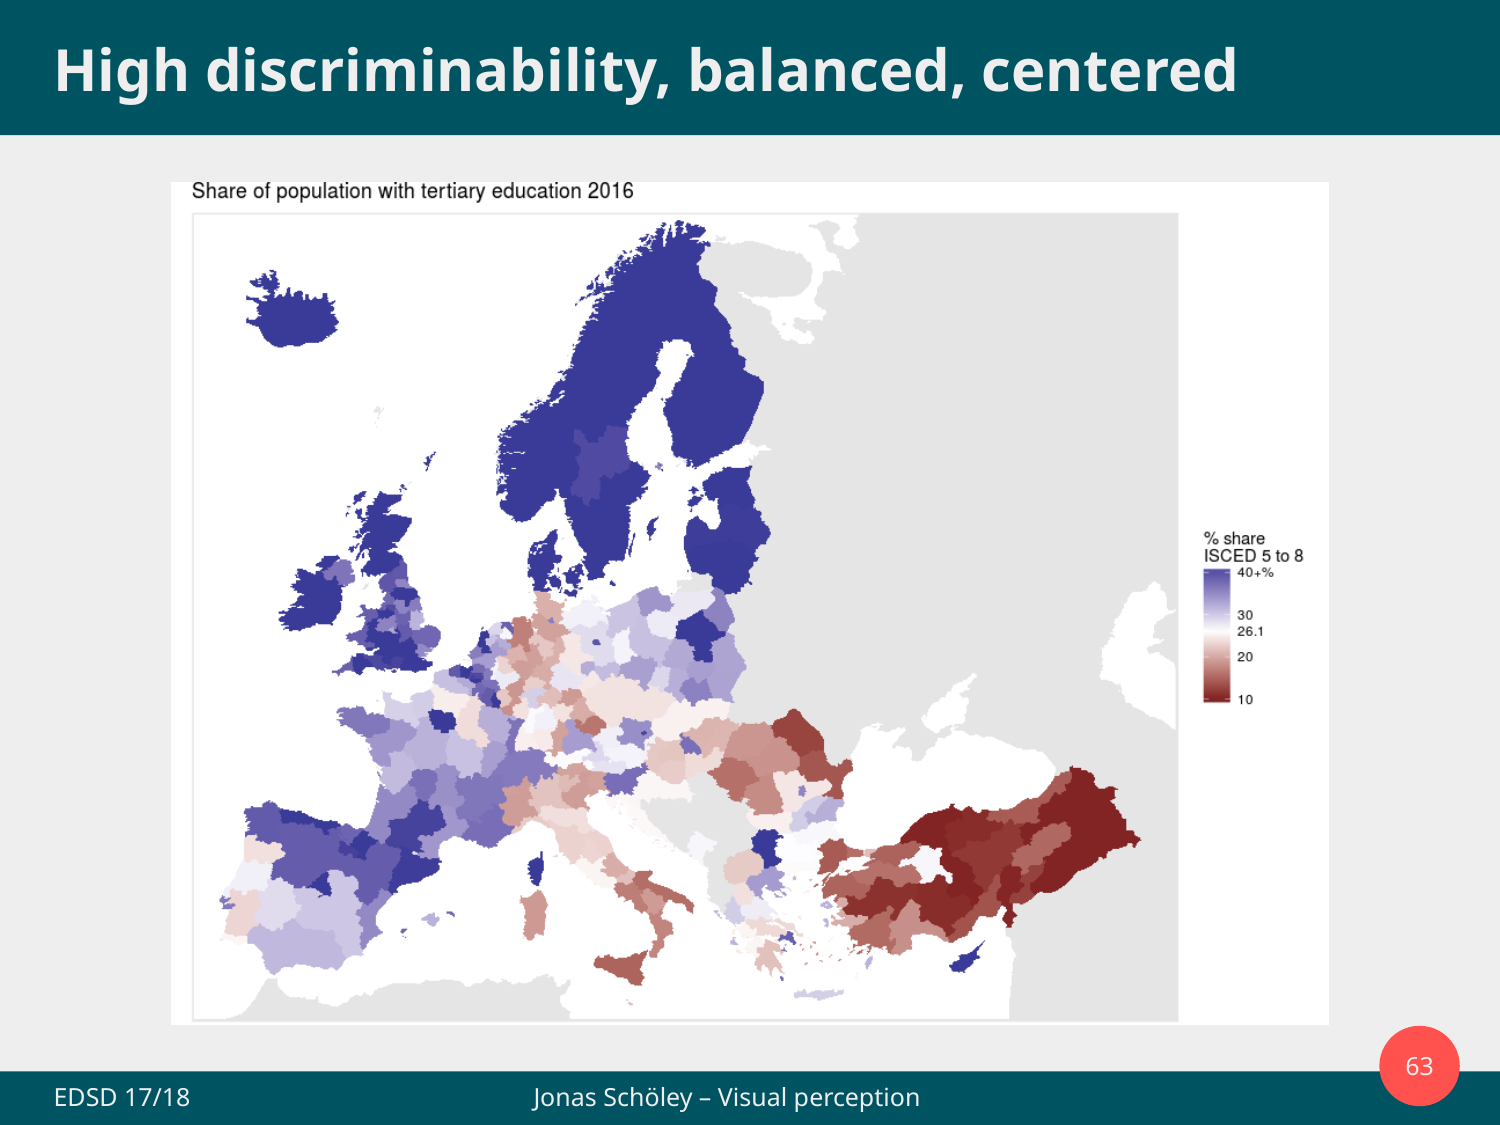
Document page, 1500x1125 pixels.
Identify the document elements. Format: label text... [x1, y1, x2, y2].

title High discriminability, balanced, centered [53, 0, 1447, 141]
picture [171, 182, 1329, 1025]
